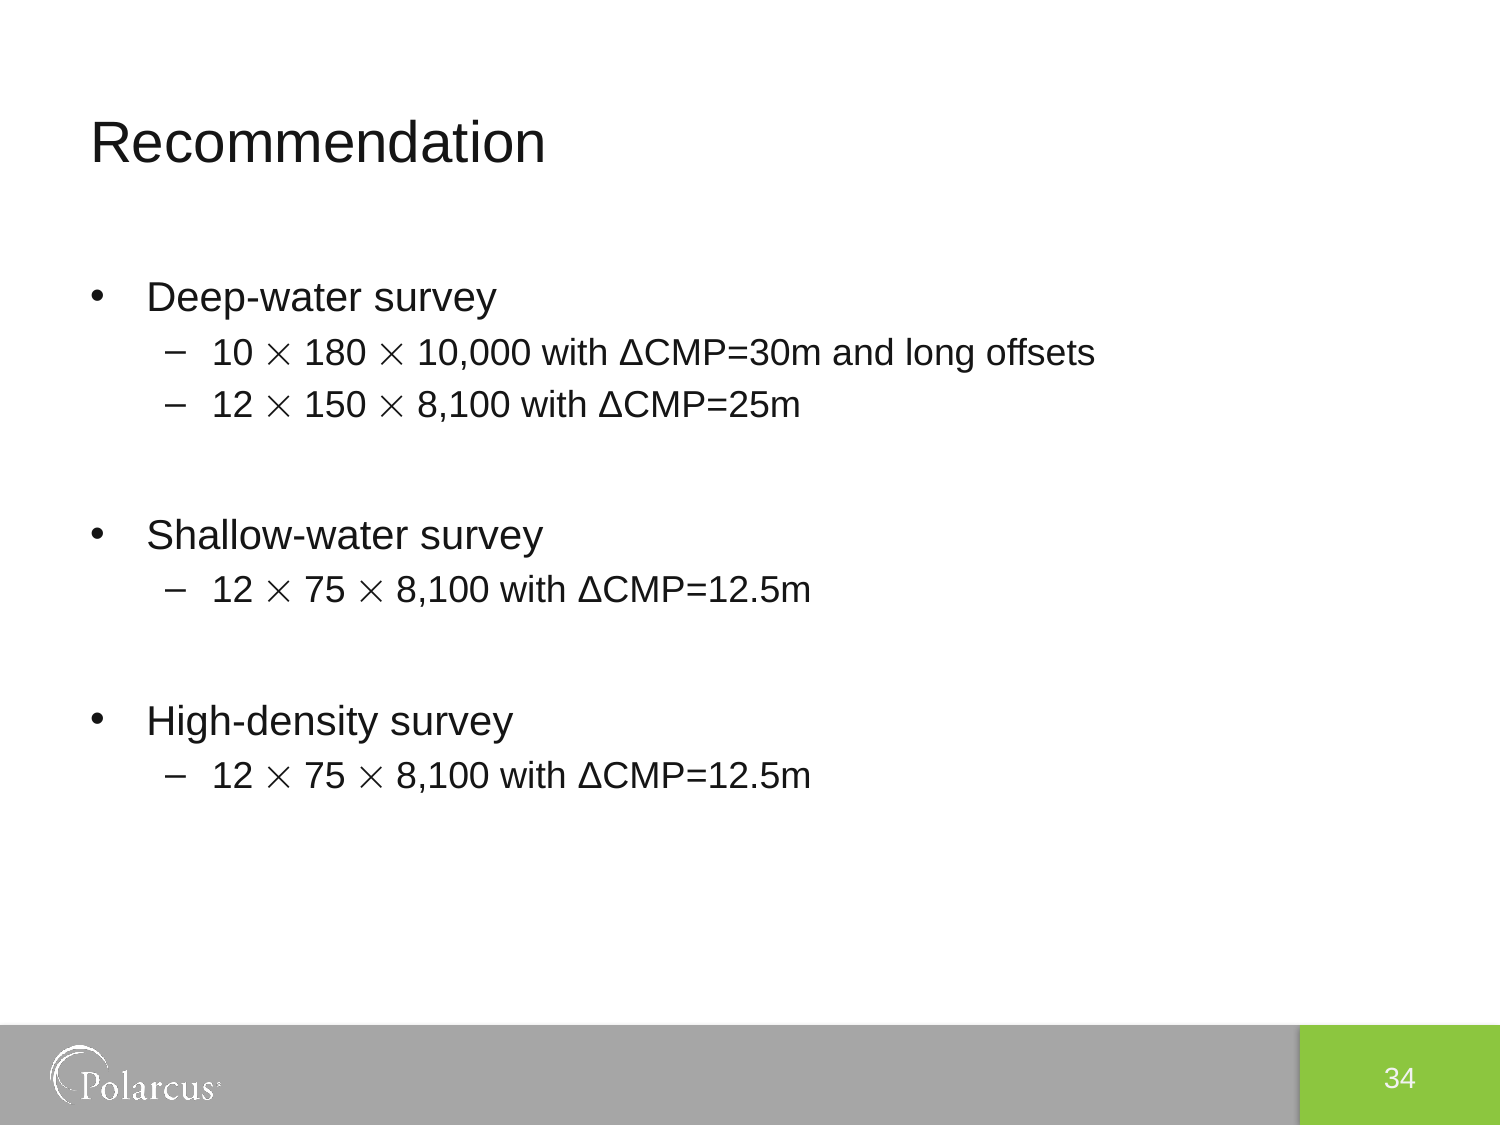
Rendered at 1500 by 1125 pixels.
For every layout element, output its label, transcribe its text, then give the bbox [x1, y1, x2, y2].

list Deep-water survey 10  180  10,000 with ΔCMP=30m and long offsets 12  150  8,100 with ΔCMP=25m Shallow-water survey 12  75  8,100 with ΔCMP=12.5m High-density survey 12  75  8,100 with ΔCMP=12.5m [75, 262, 1425, 1005]
picture [50, 1045, 221, 1105]
title Recommendation [75, 45, 1425, 233]
